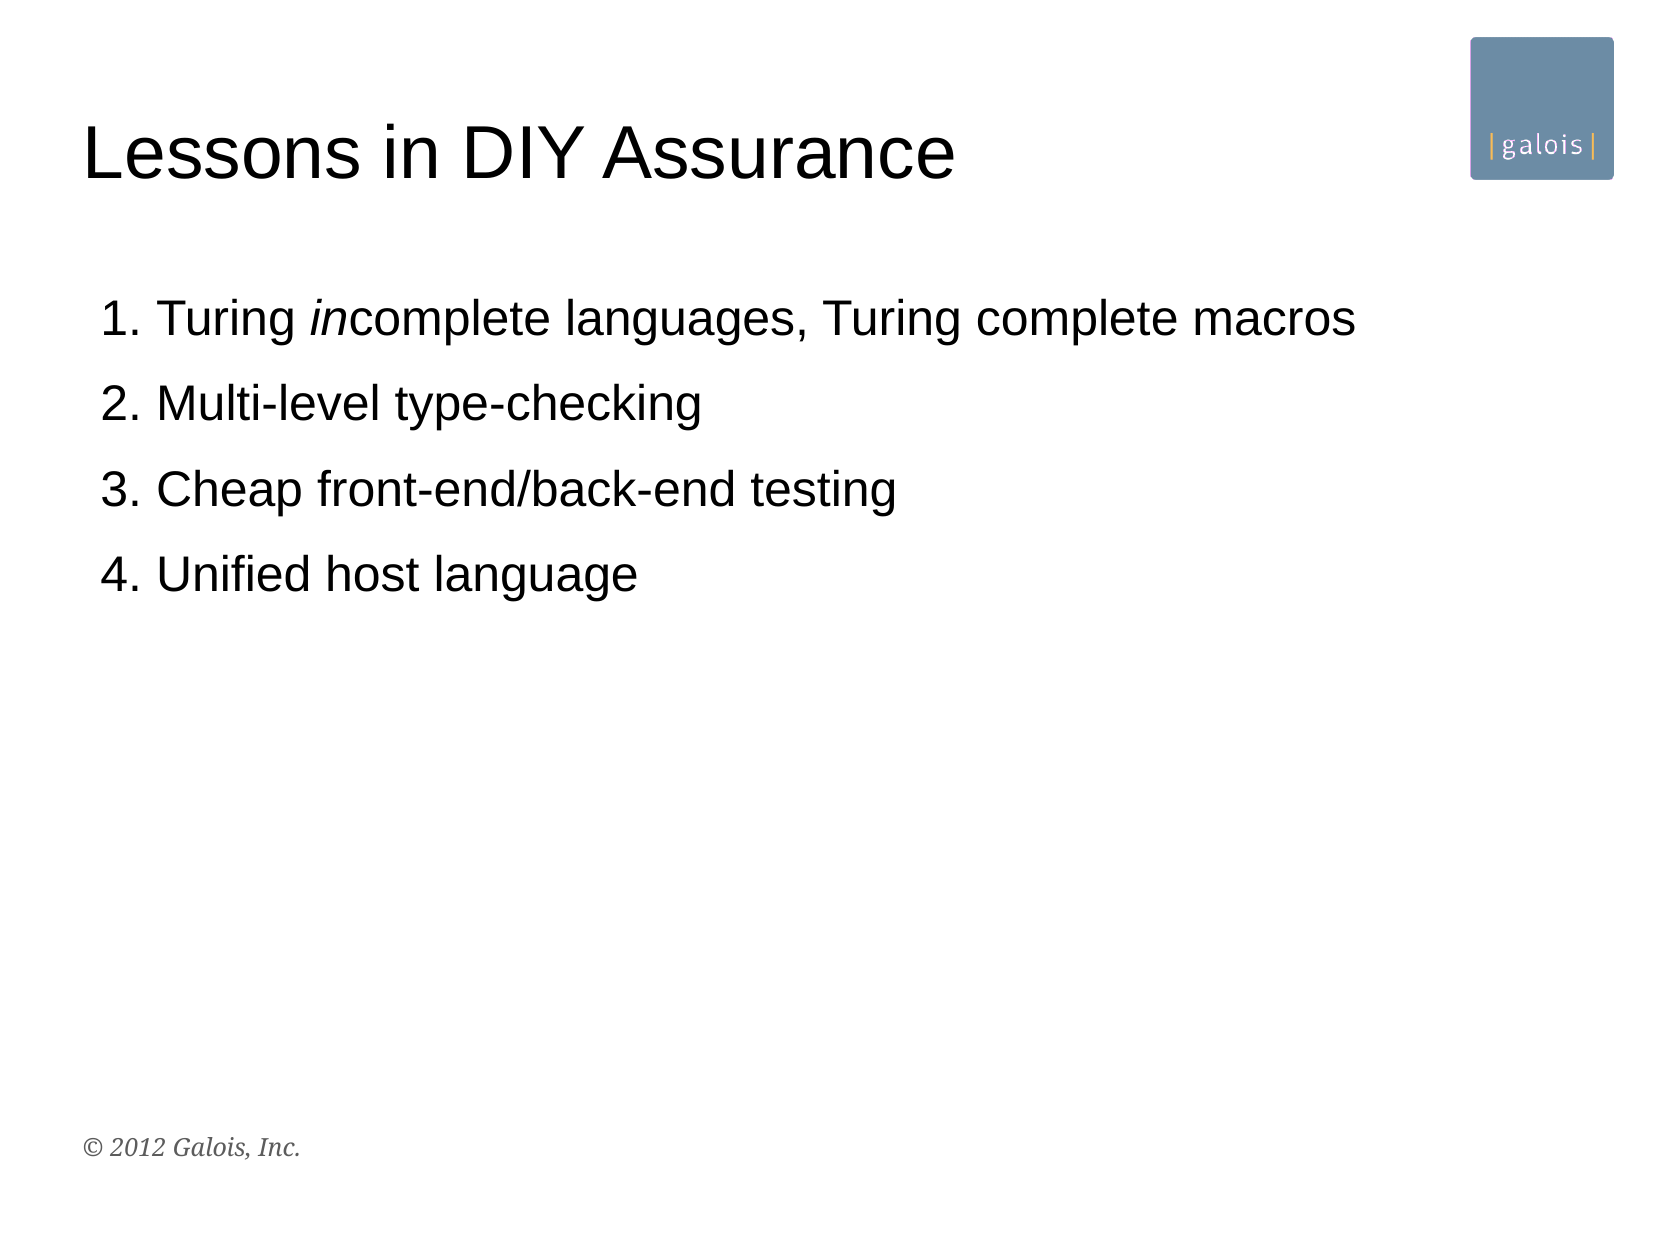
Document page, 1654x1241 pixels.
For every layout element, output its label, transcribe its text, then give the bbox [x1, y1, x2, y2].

picture [1462, 29, 1621, 188]
title Lessons in DIY Assurance [82, 49, 1571, 257]
list Turing incomplete languages, Turing complete macros Multi-level type-checking Cheap front-end/back-end testing Unified host language [82, 290, 1571, 1109]
